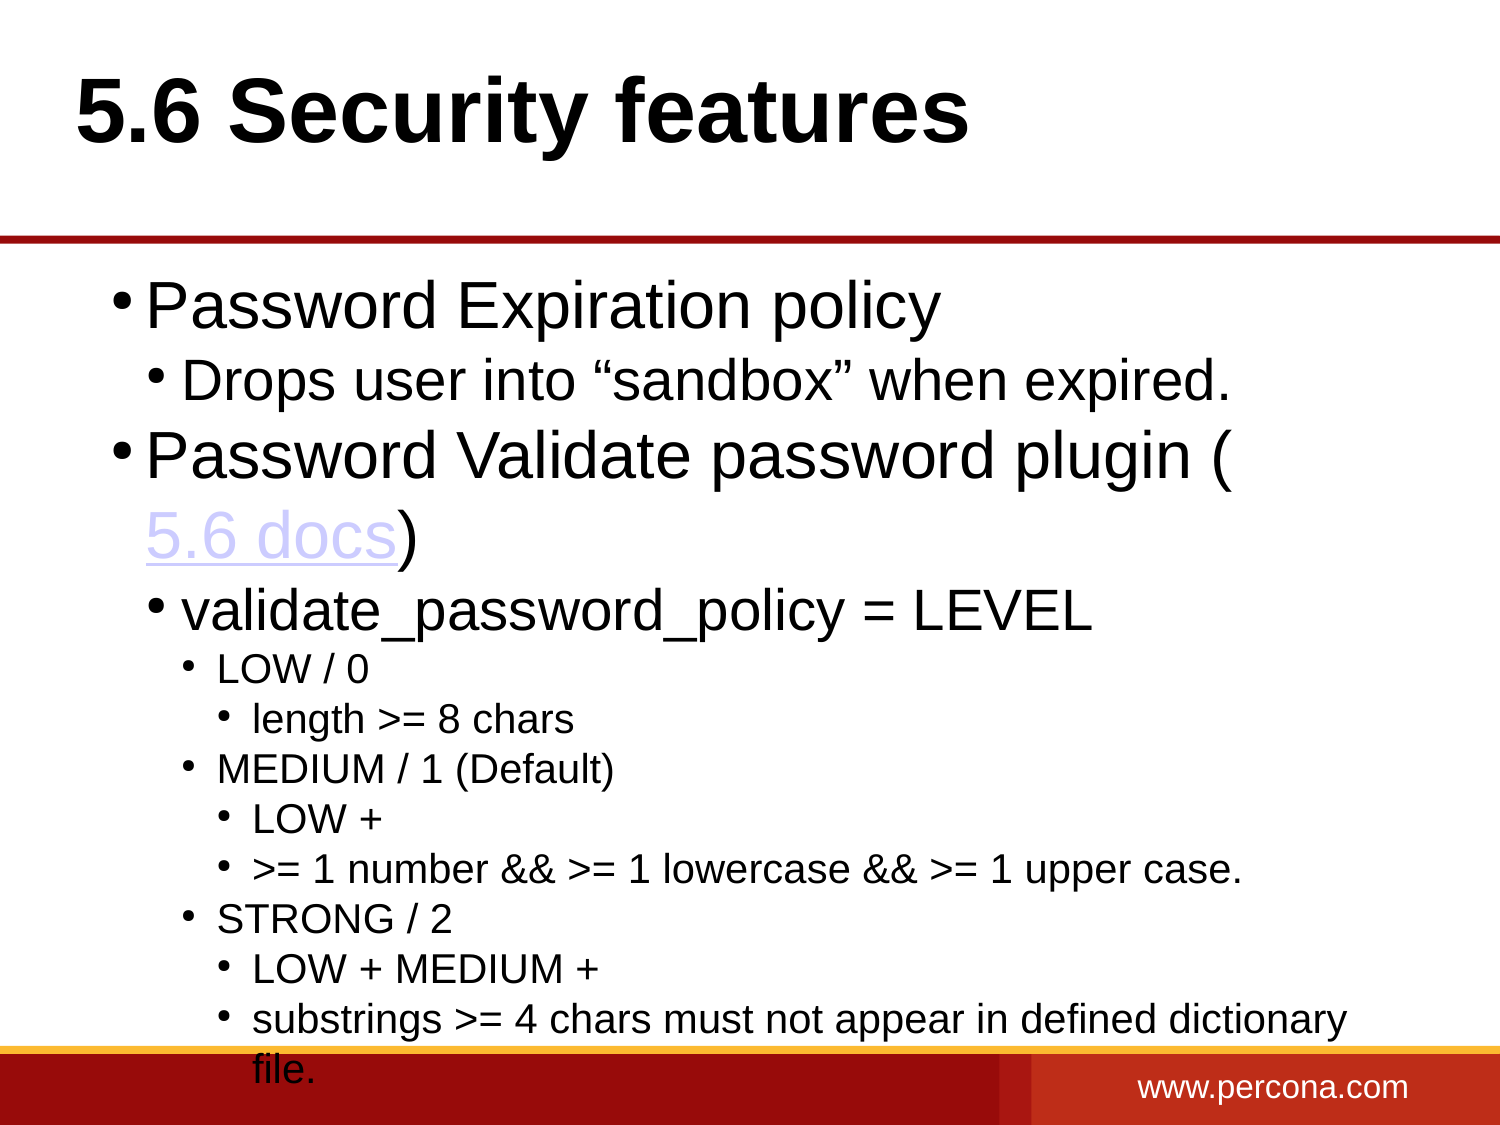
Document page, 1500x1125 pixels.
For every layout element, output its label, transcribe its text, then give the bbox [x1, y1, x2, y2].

text_box Password Expiration policy Drops user into “sandbox” when expired. Password Validate password plugin (5.6 docs) validate_password_policy = LEVEL LOW / 0 length >= 8 chars MEDIUM / 1 (Default) LOW + >= 1 number && >= 1 lowercase && >= 1 upper case. STRONG / 2 LOW + MEDIUM + substrings >= 4 chars must not appear in defined dictionary file. [75, 257, 1425, 1000]
text_box 5.6 Security features [75, 44, 1425, 233]
